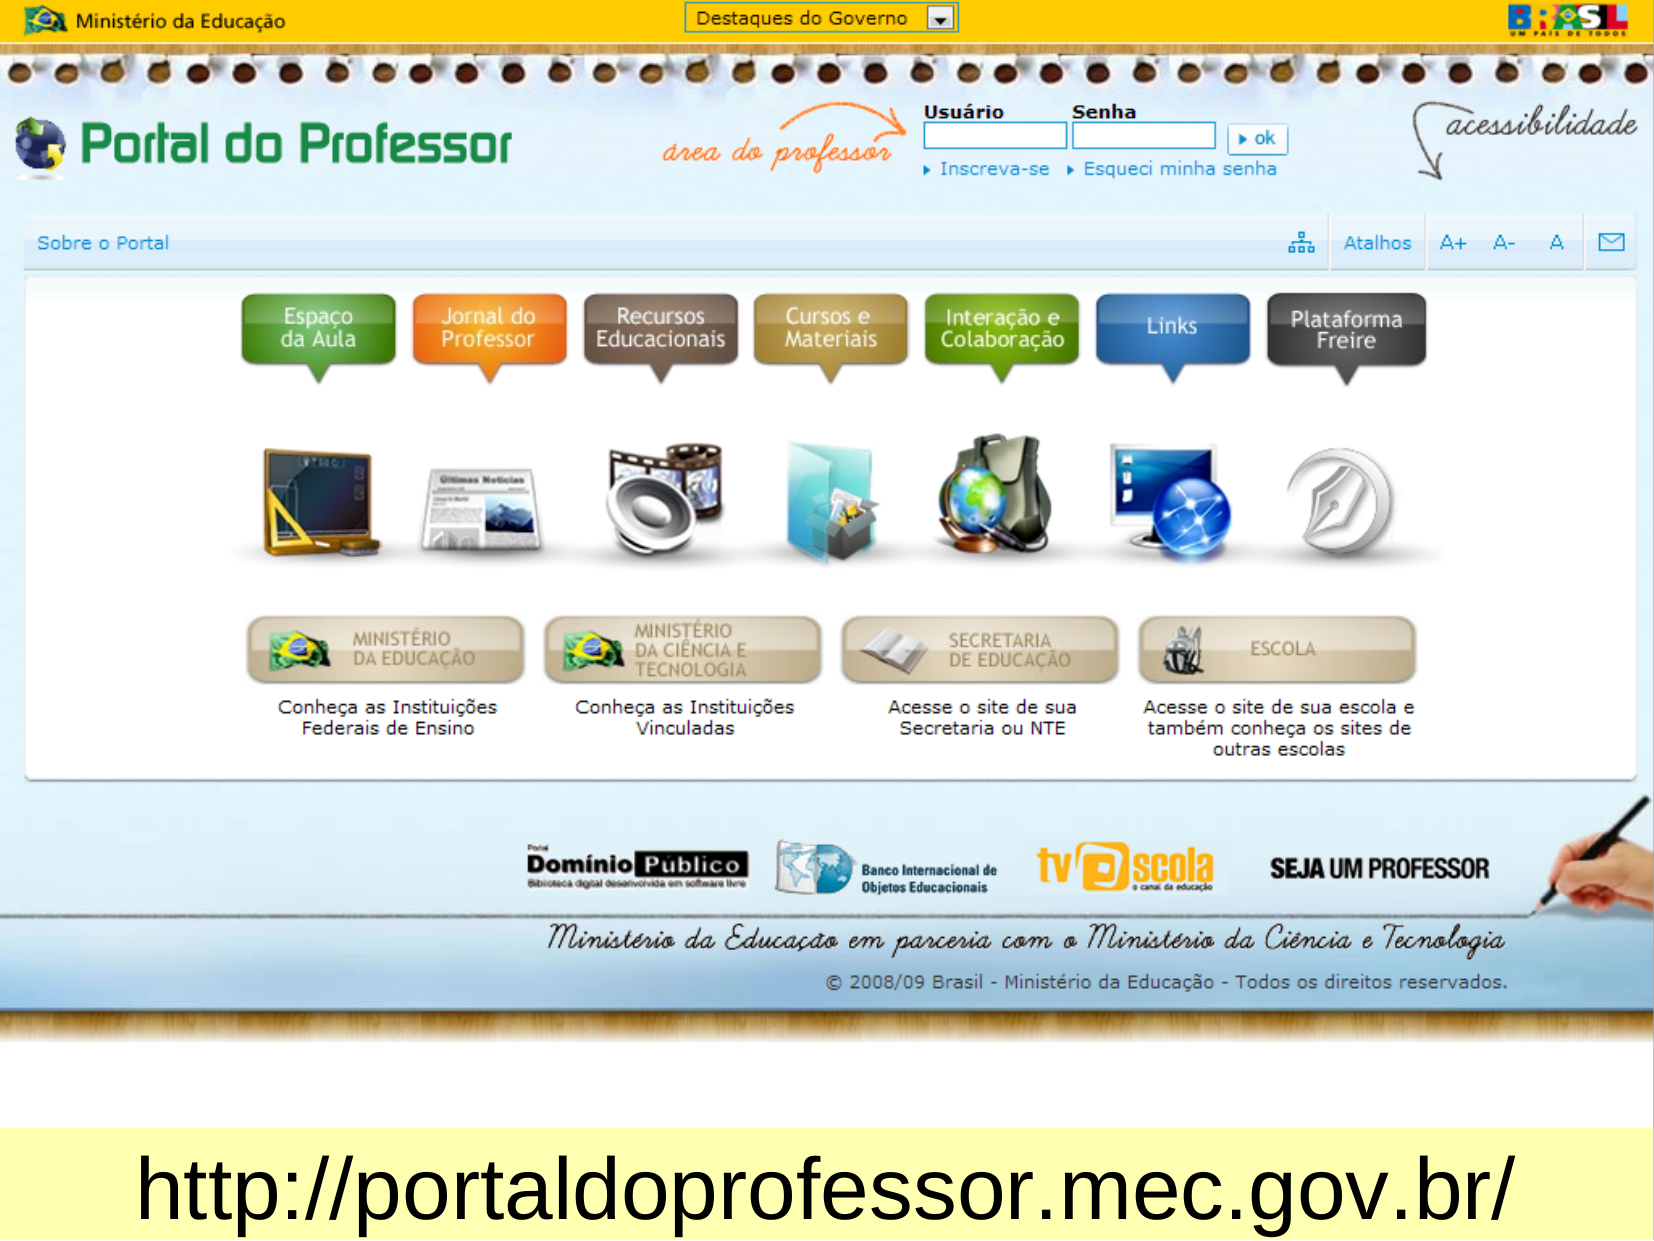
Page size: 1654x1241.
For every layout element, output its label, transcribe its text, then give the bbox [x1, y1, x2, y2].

text_box http://portaldoprofessor.mec.gov.br/ [0, 1127, 1654, 1241]
picture [0, 0, 1654, 1127]
